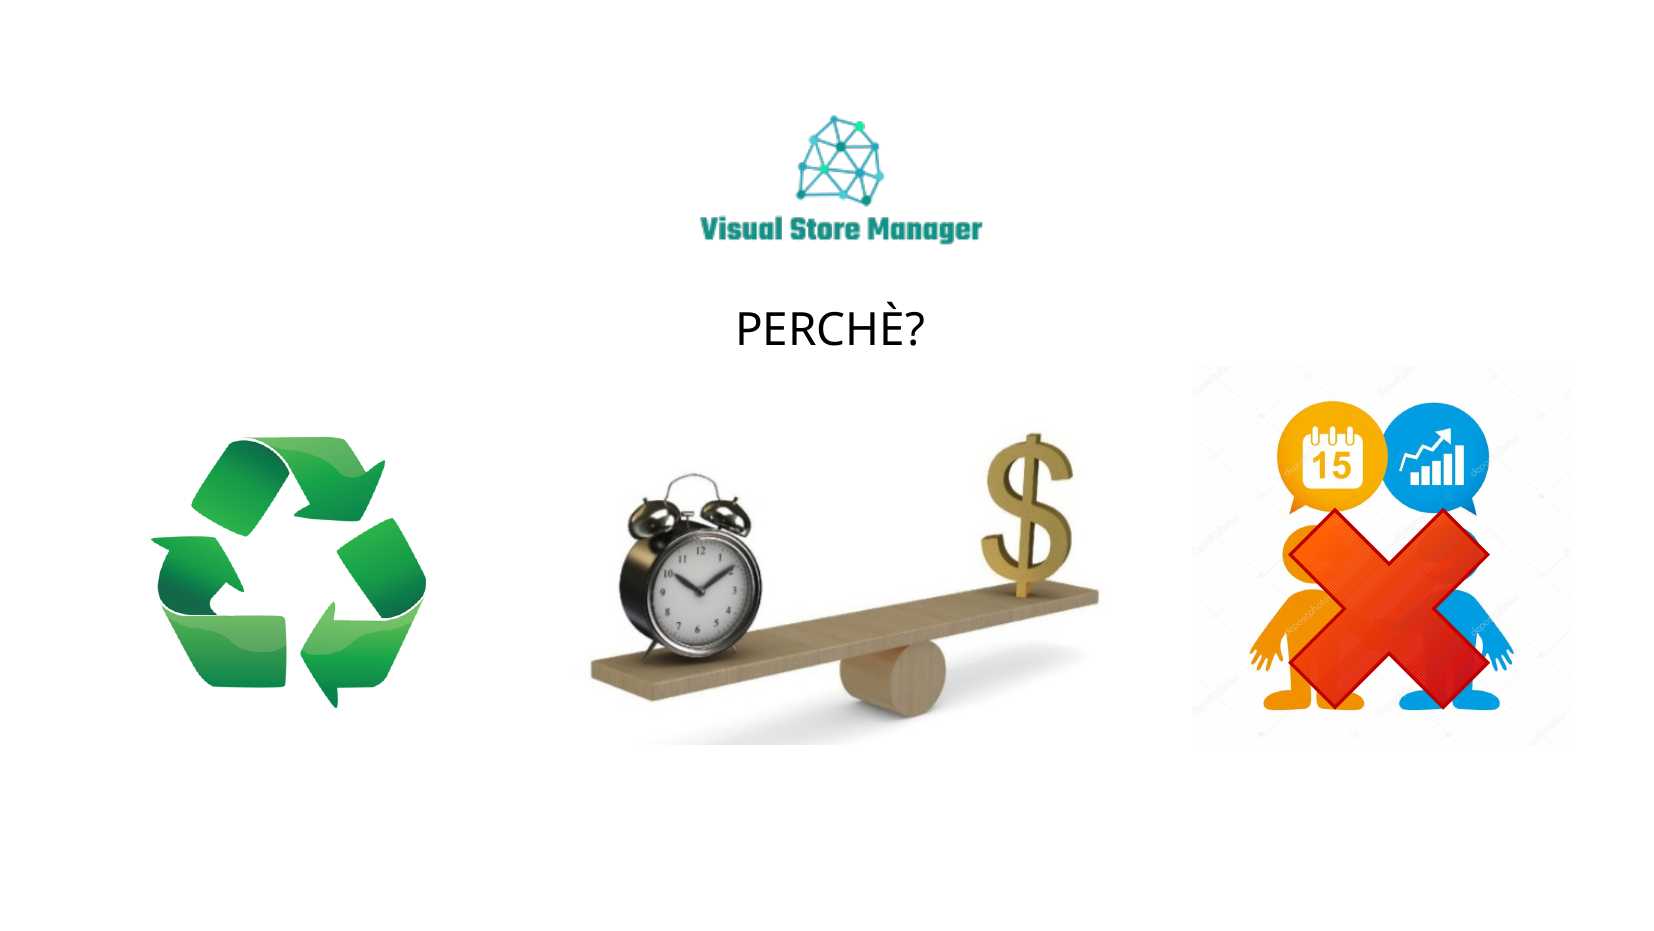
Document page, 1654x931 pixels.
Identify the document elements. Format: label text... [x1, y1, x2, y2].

picture [519, 413, 1163, 745]
picture [1192, 366, 1571, 780]
text_box PERCHÈ? [720, 289, 969, 367]
picture [685, 23, 998, 337]
picture [151, 436, 426, 708]
